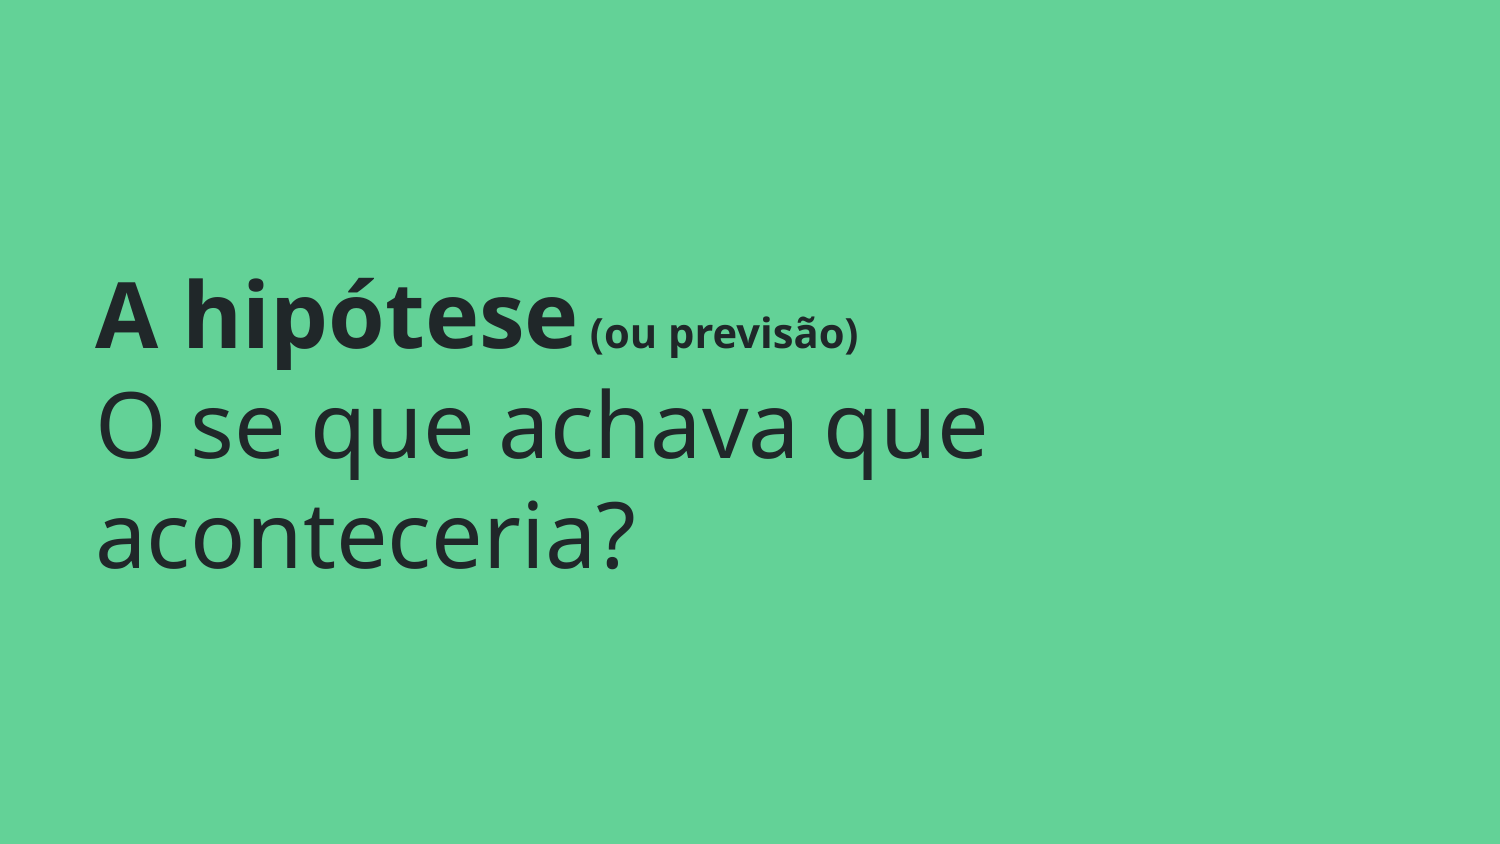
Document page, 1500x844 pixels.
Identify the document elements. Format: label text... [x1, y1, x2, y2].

title A hipótese (ou previsão) O se que achava que aconteceria? [80, 86, 1032, 758]
